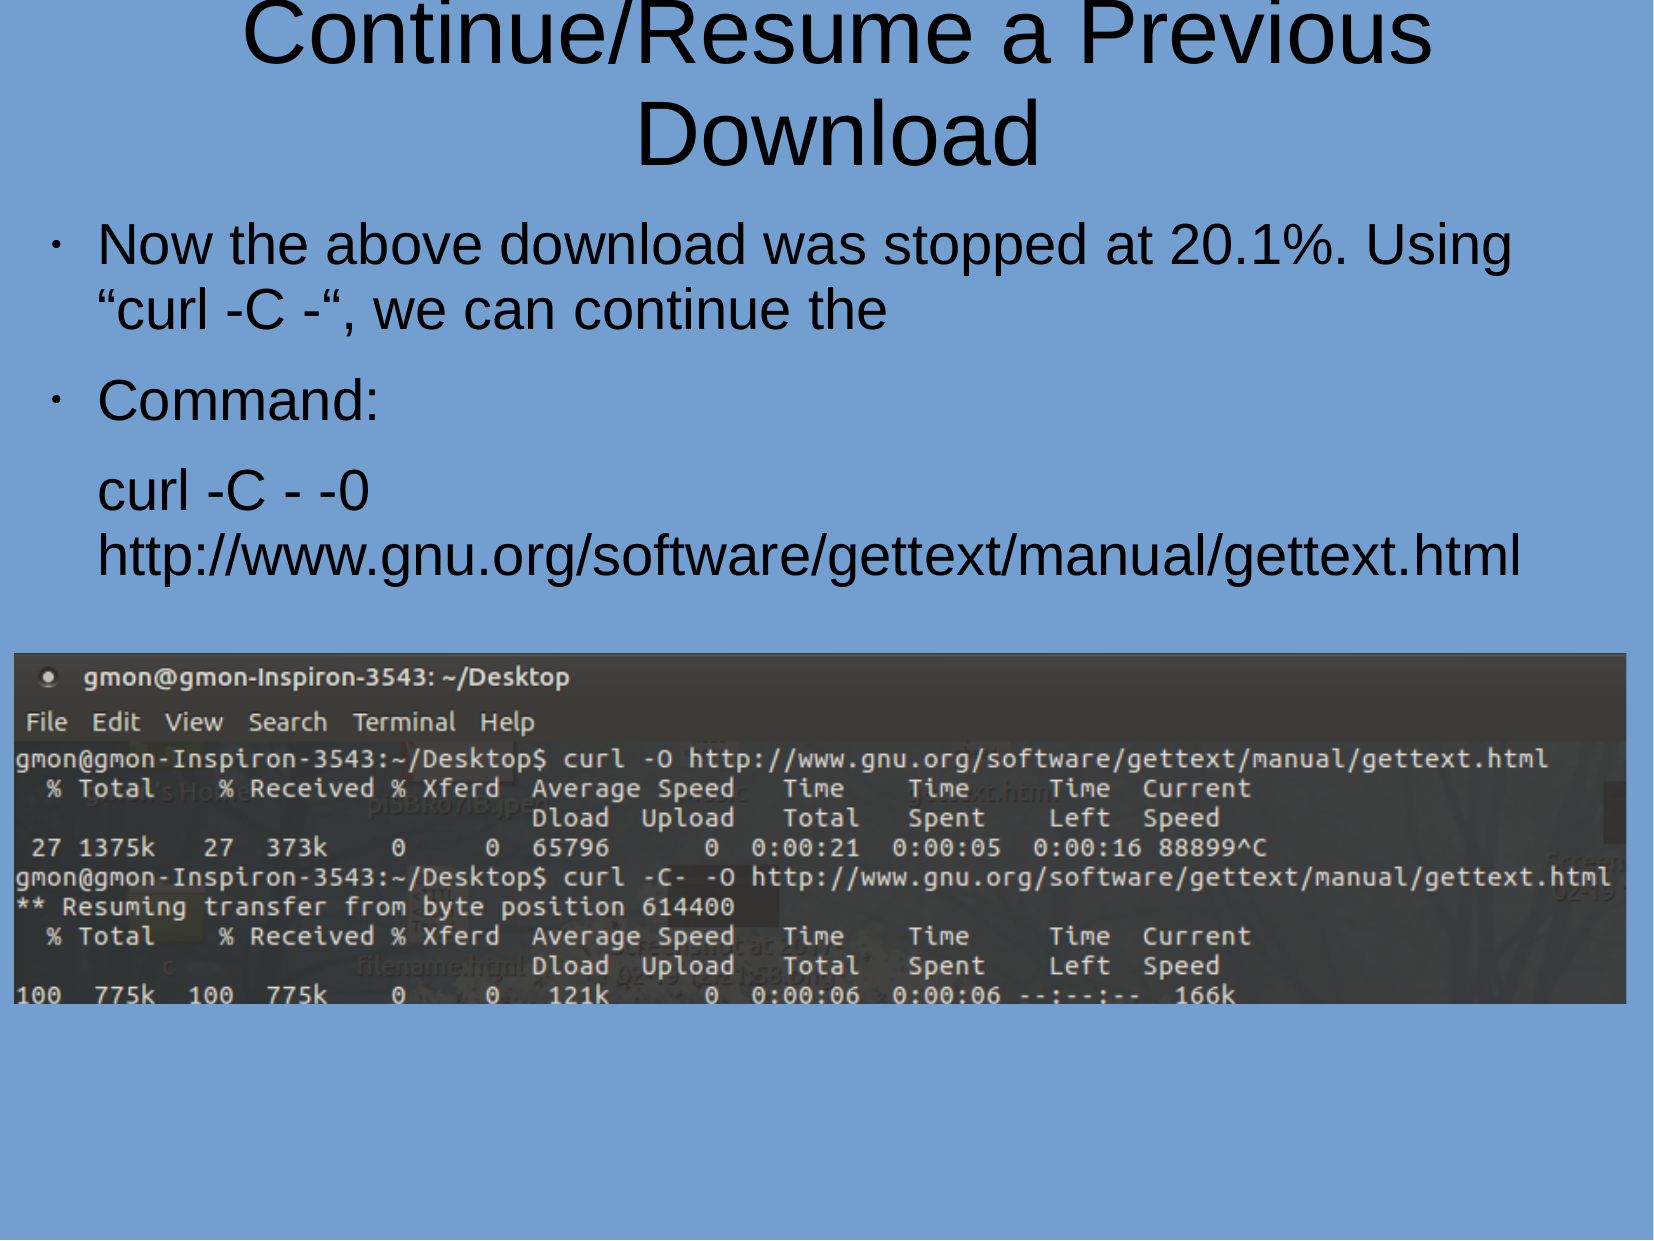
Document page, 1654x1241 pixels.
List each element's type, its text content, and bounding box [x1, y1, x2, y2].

picture [14, 653, 1627, 1004]
title Continue/Resume a Previous Download [59, 0, 1619, 186]
list Now the above download was stopped at 20.1%. Using “curl -C -“, we can continue the Command: curl -C - -0 http://www.gnu.org/software/gettext/manual/gettext.html [35, 212, 1595, 638]
